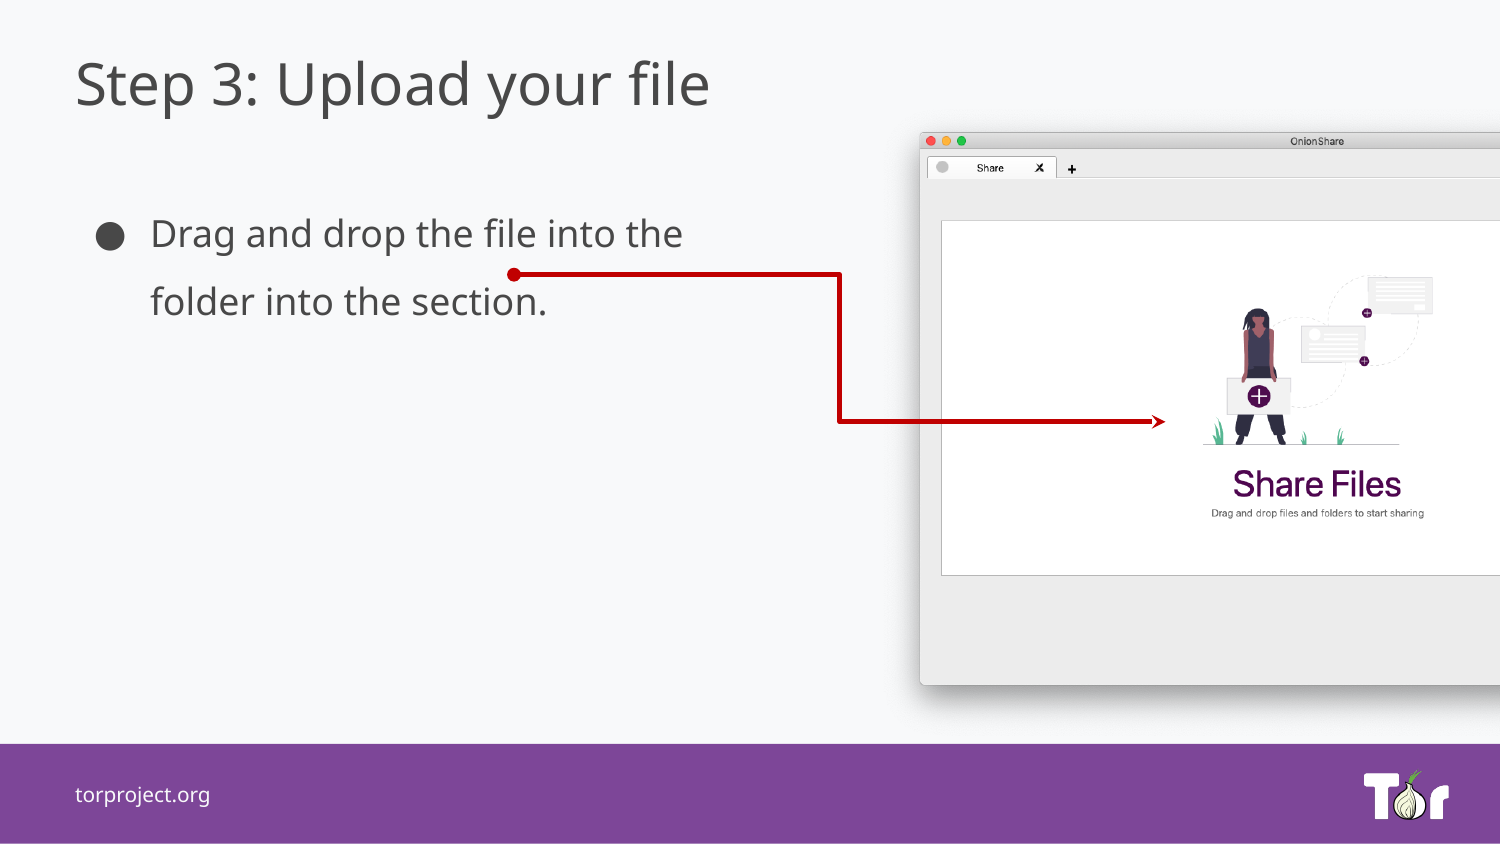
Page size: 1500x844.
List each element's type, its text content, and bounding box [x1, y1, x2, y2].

title Step 3: Upload your file [75, 46, 1436, 141]
list Drag and drop the file into the folder into the section. [75, 187, 795, 713]
picture [1364, 768, 1449, 820]
picture [877, 103, 1500, 741]
